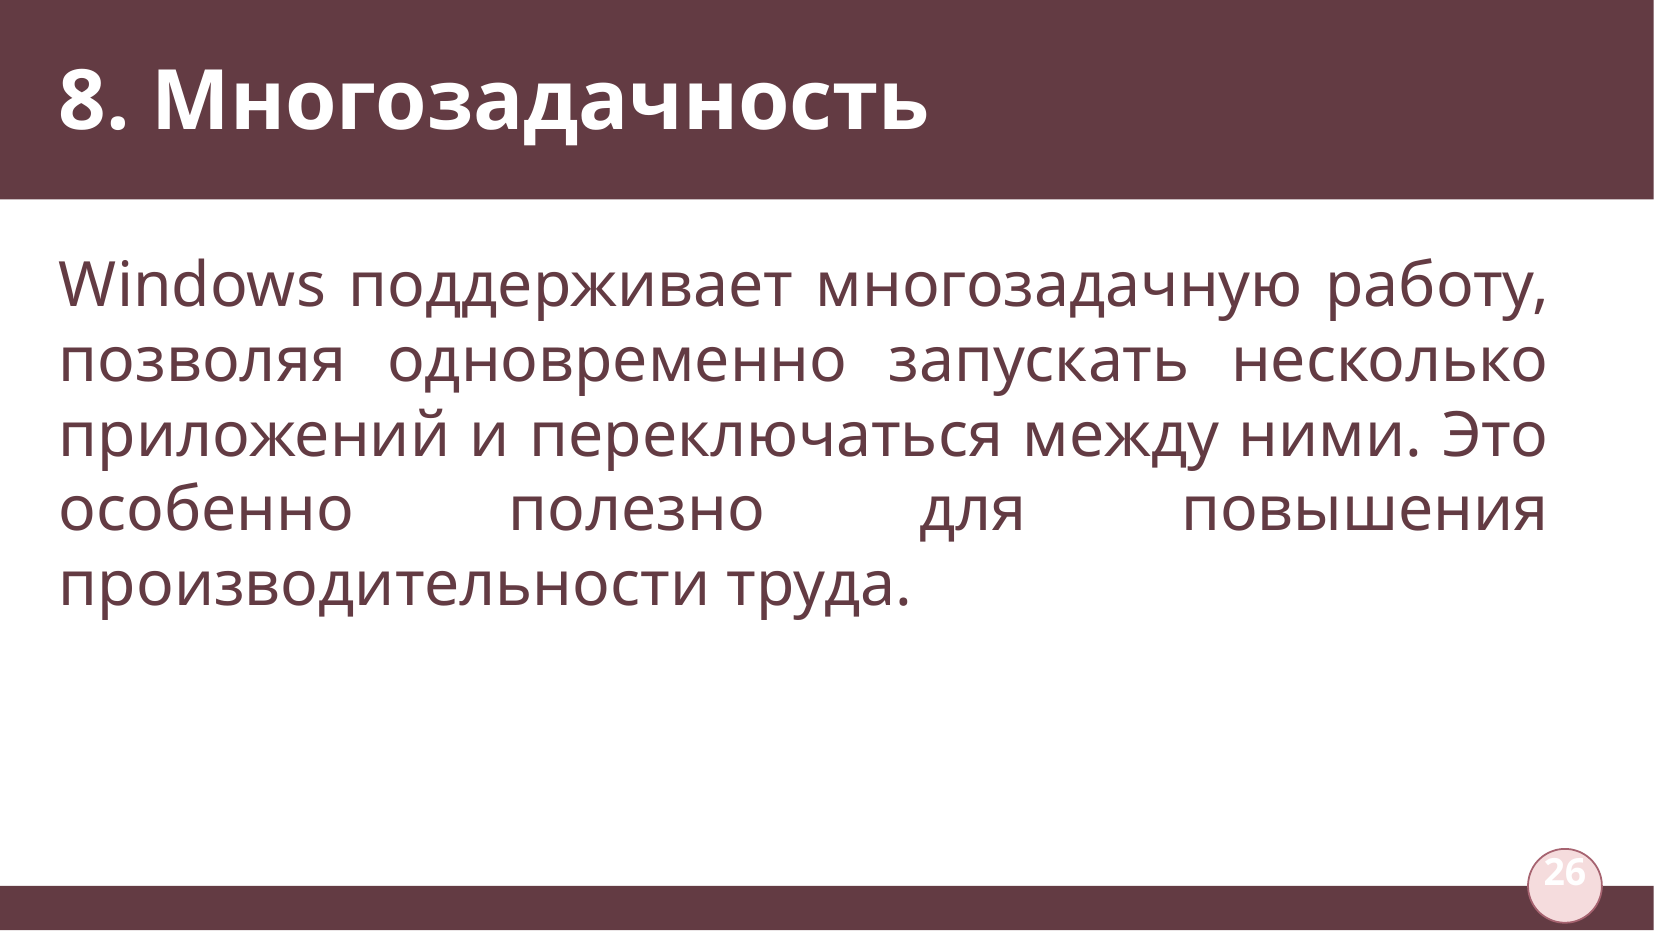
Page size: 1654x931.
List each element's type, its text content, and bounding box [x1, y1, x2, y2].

title 8. Многозадачность [59, 37, 1595, 155]
list Windows поддерживает многозадачную работу, позволяя одновременно запускать несколько приложений и переключаться между ними. Это особенно полезно для повышения производительности труда. [59, 243, 1595, 864]
